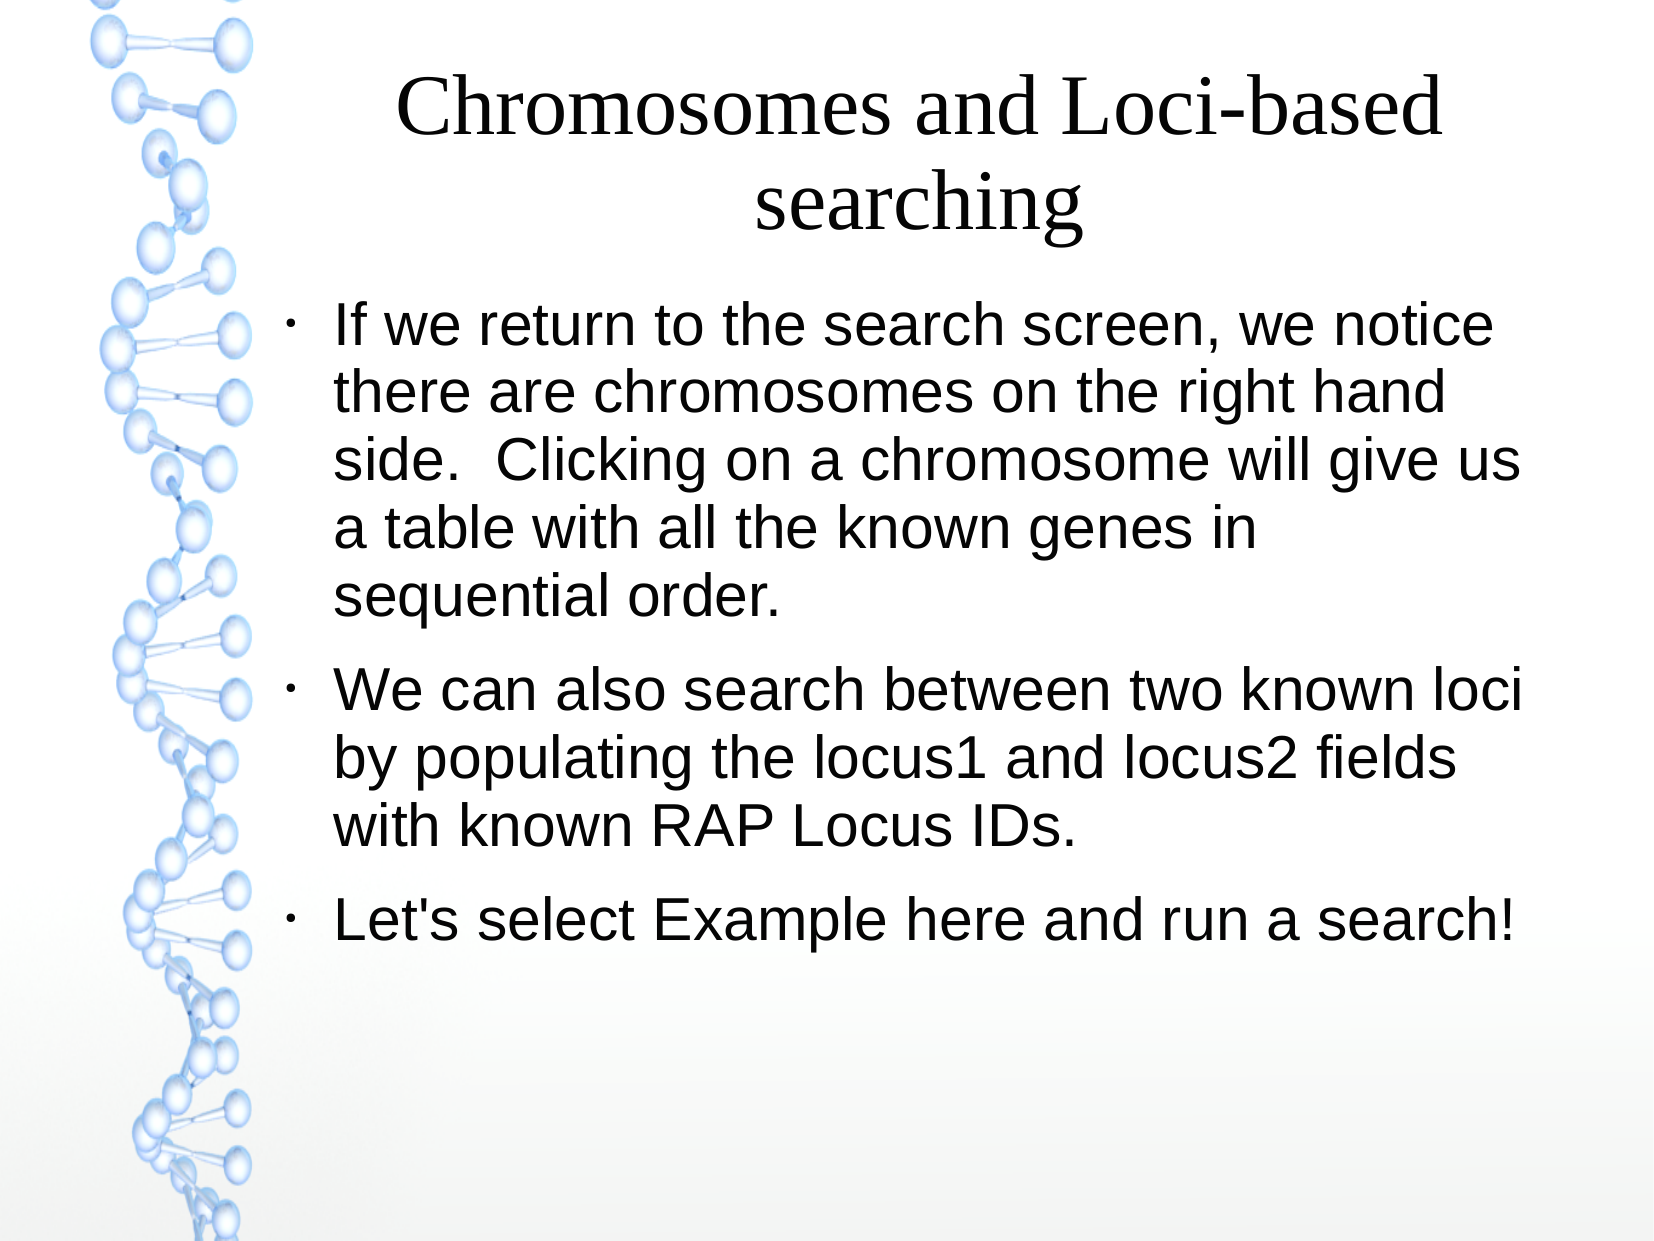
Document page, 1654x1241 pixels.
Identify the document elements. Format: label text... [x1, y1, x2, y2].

picture [0, 0, 1654, 1241]
list If we return to the search screen, we notice there are chromosomes on the right hand side. Clicking on a chromosome will give us a table with all the known genes in sequential order. We can also search between two known loci by populating the locus1 and locus2 fields with known RAP Locus IDs. Let's select Example here and run a search! [269, 290, 1538, 1010]
title Chromosomes and Loci-based searching [269, 49, 1571, 257]
